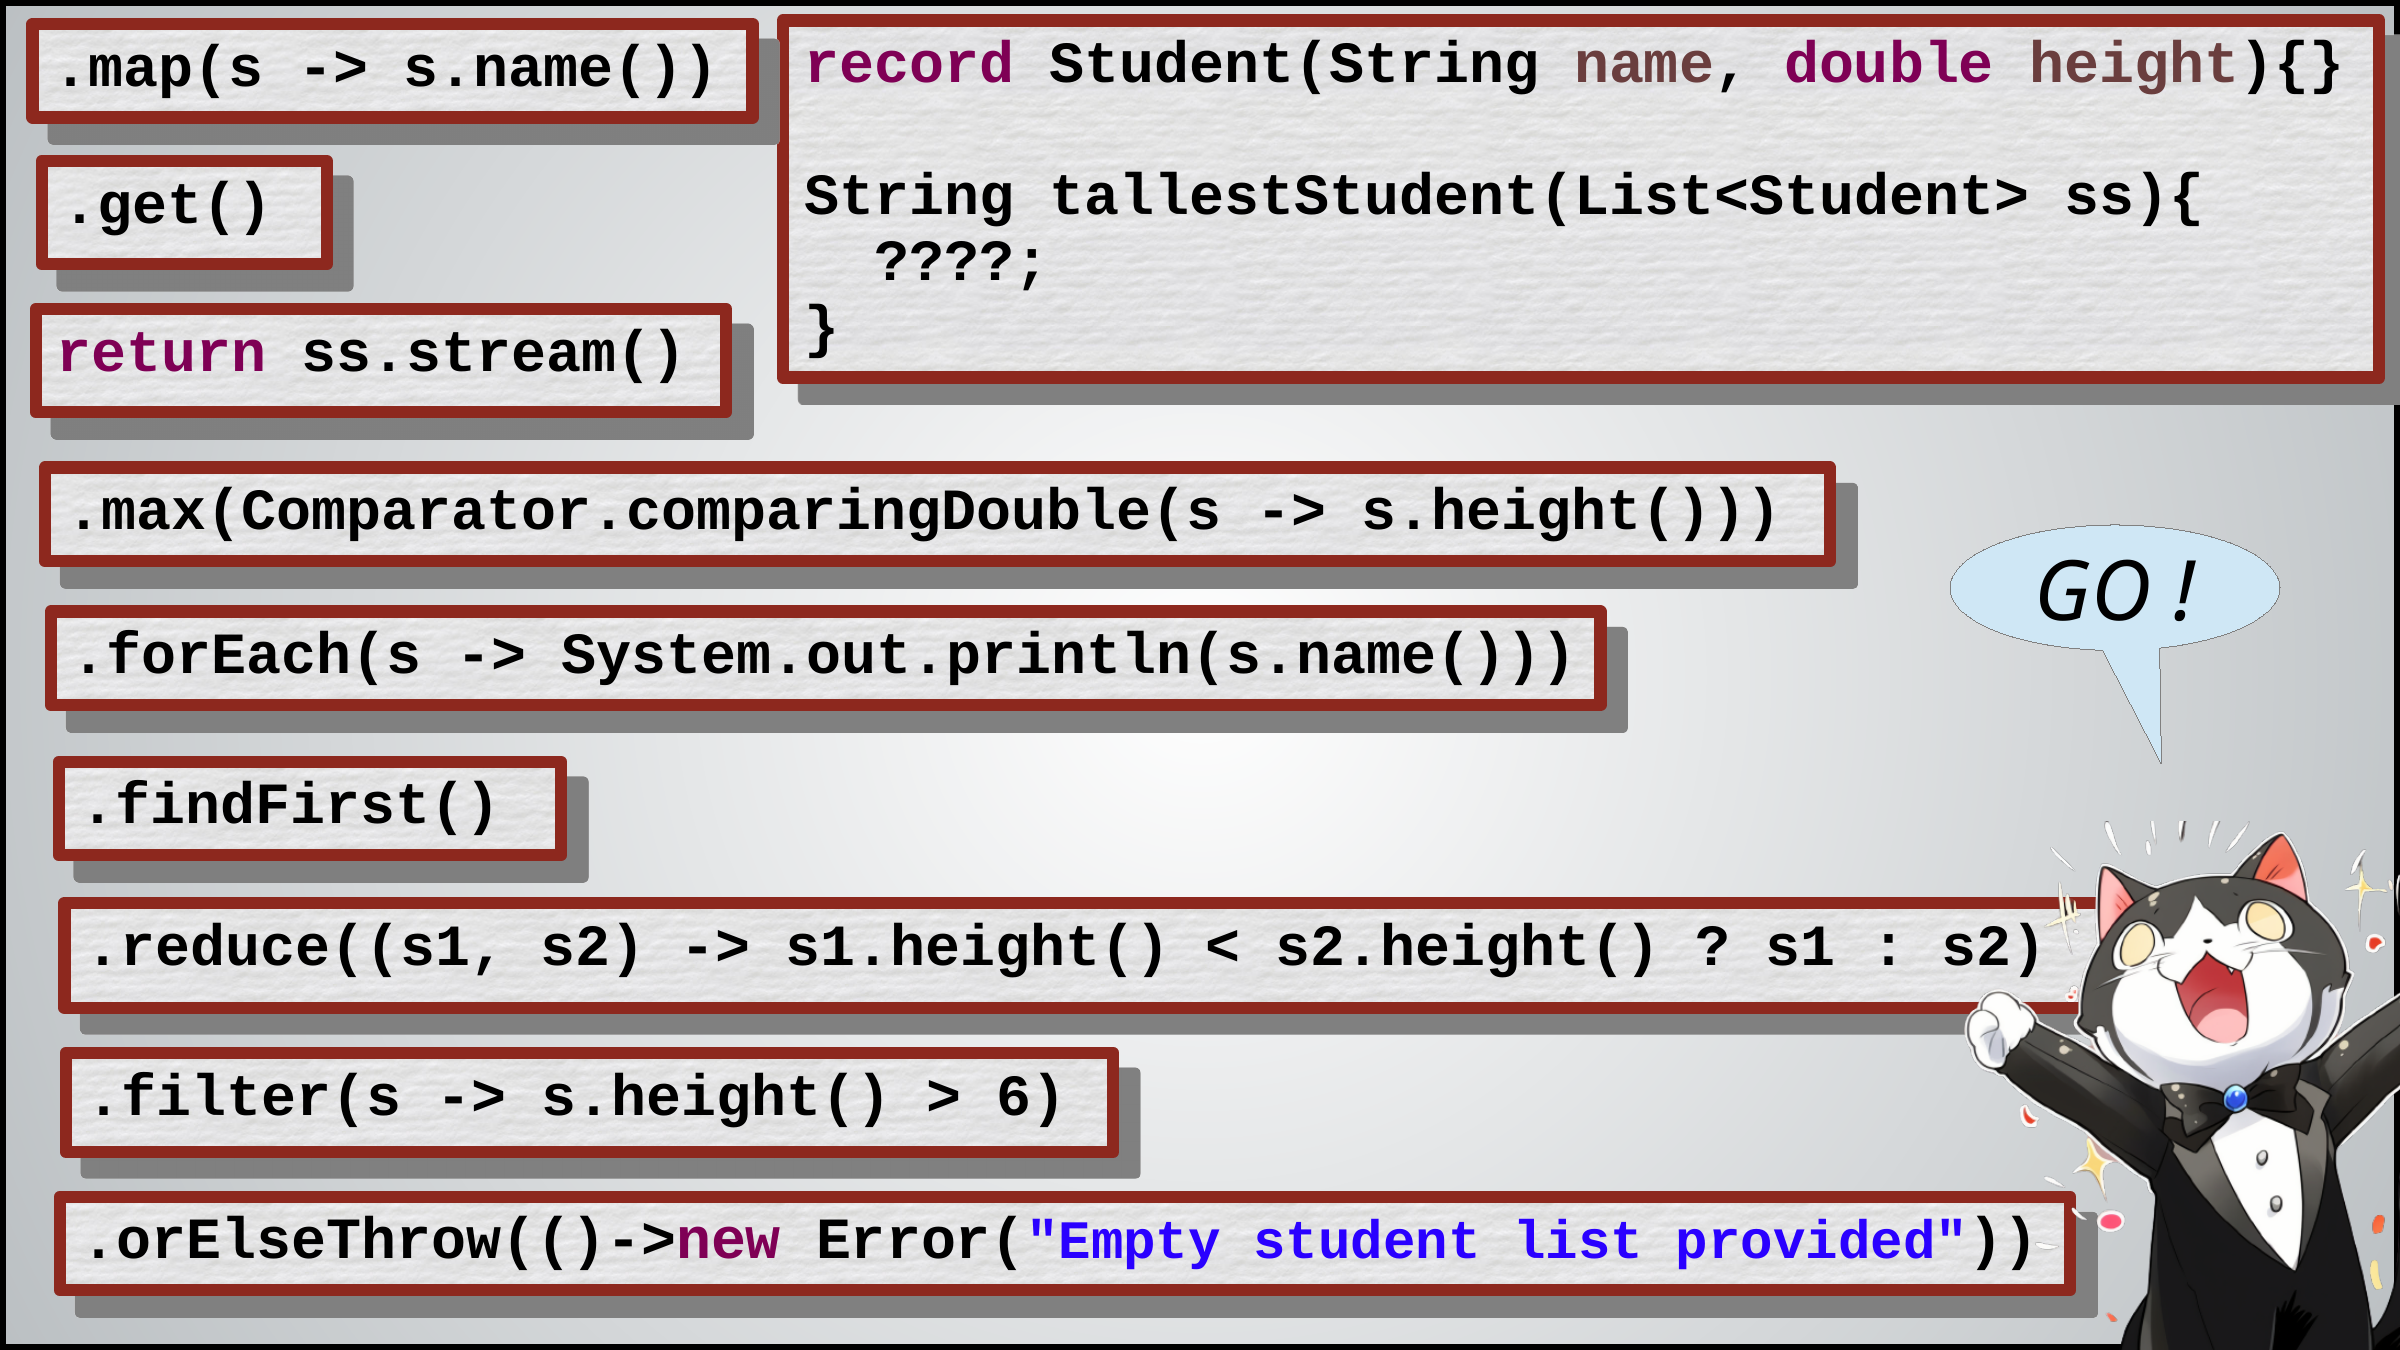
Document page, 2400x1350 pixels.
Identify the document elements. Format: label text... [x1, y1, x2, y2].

text_box record Student(String name, double height){} String tallestStudent(List<Student> ss){ ????; } [783, 20, 2380, 378]
text_box .filter(s -> s.height() > 6) [65, 1052, 1114, 1152]
text_box .reduce((s1, s2) -> s1.height() < s2.height() ? s1 : s2) [64, 903, 1952, 1008]
picture [1952, 821, 2400, 1350]
text_box GO ! [1950, 524, 2281, 764]
text_box return ss.stream() [35, 309, 726, 413]
text_box .forEach(s -> System.out.println(s.name())) [50, 611, 1601, 705]
text_box .max(Comparator.comparingDouble(s -> s.height())) [45, 467, 1831, 562]
text_box .findFirst() [58, 761, 561, 856]
text_box .get() [41, 161, 327, 265]
text_box .orElseThrow(()->new Error("Empty student list provided")) [60, 1196, 1952, 1291]
text_box [0, 0, 2400, 1350]
text_box .map(s -> s.name()) [32, 24, 753, 118]
